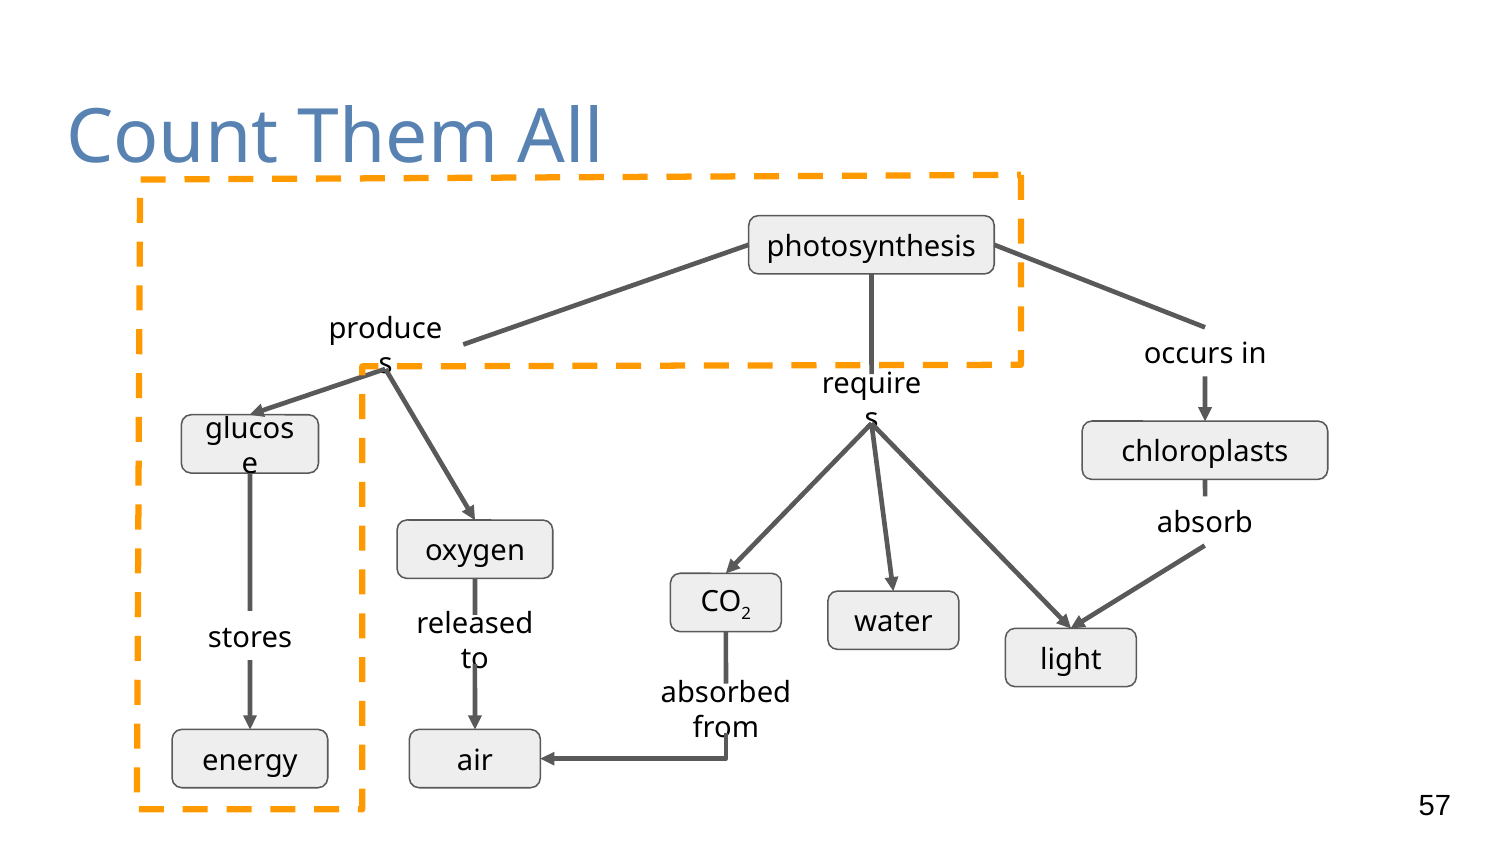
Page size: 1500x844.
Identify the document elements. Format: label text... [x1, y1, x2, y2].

text_box requires [802, 374, 941, 424]
text_box released to [384, 614, 566, 664]
text_box produces [307, 319, 464, 370]
title Count Them All [51, 72, 1449, 167]
text_box light [1005, 628, 1137, 687]
text_box CO2 [670, 573, 782, 632]
text_box oxygen [397, 519, 553, 579]
text_box glucose [181, 414, 319, 474]
text_box occurs in [1127, 327, 1283, 377]
text_box photosynthesis [748, 215, 995, 274]
text_box chloroplasts [1082, 421, 1328, 480]
text_box absorbed from [608, 683, 844, 733]
text_box energy [172, 729, 328, 788]
text_box absorb [1136, 496, 1274, 546]
text_box air [409, 729, 541, 788]
text_box stores [172, 610, 328, 661]
text_box water [827, 591, 959, 650]
